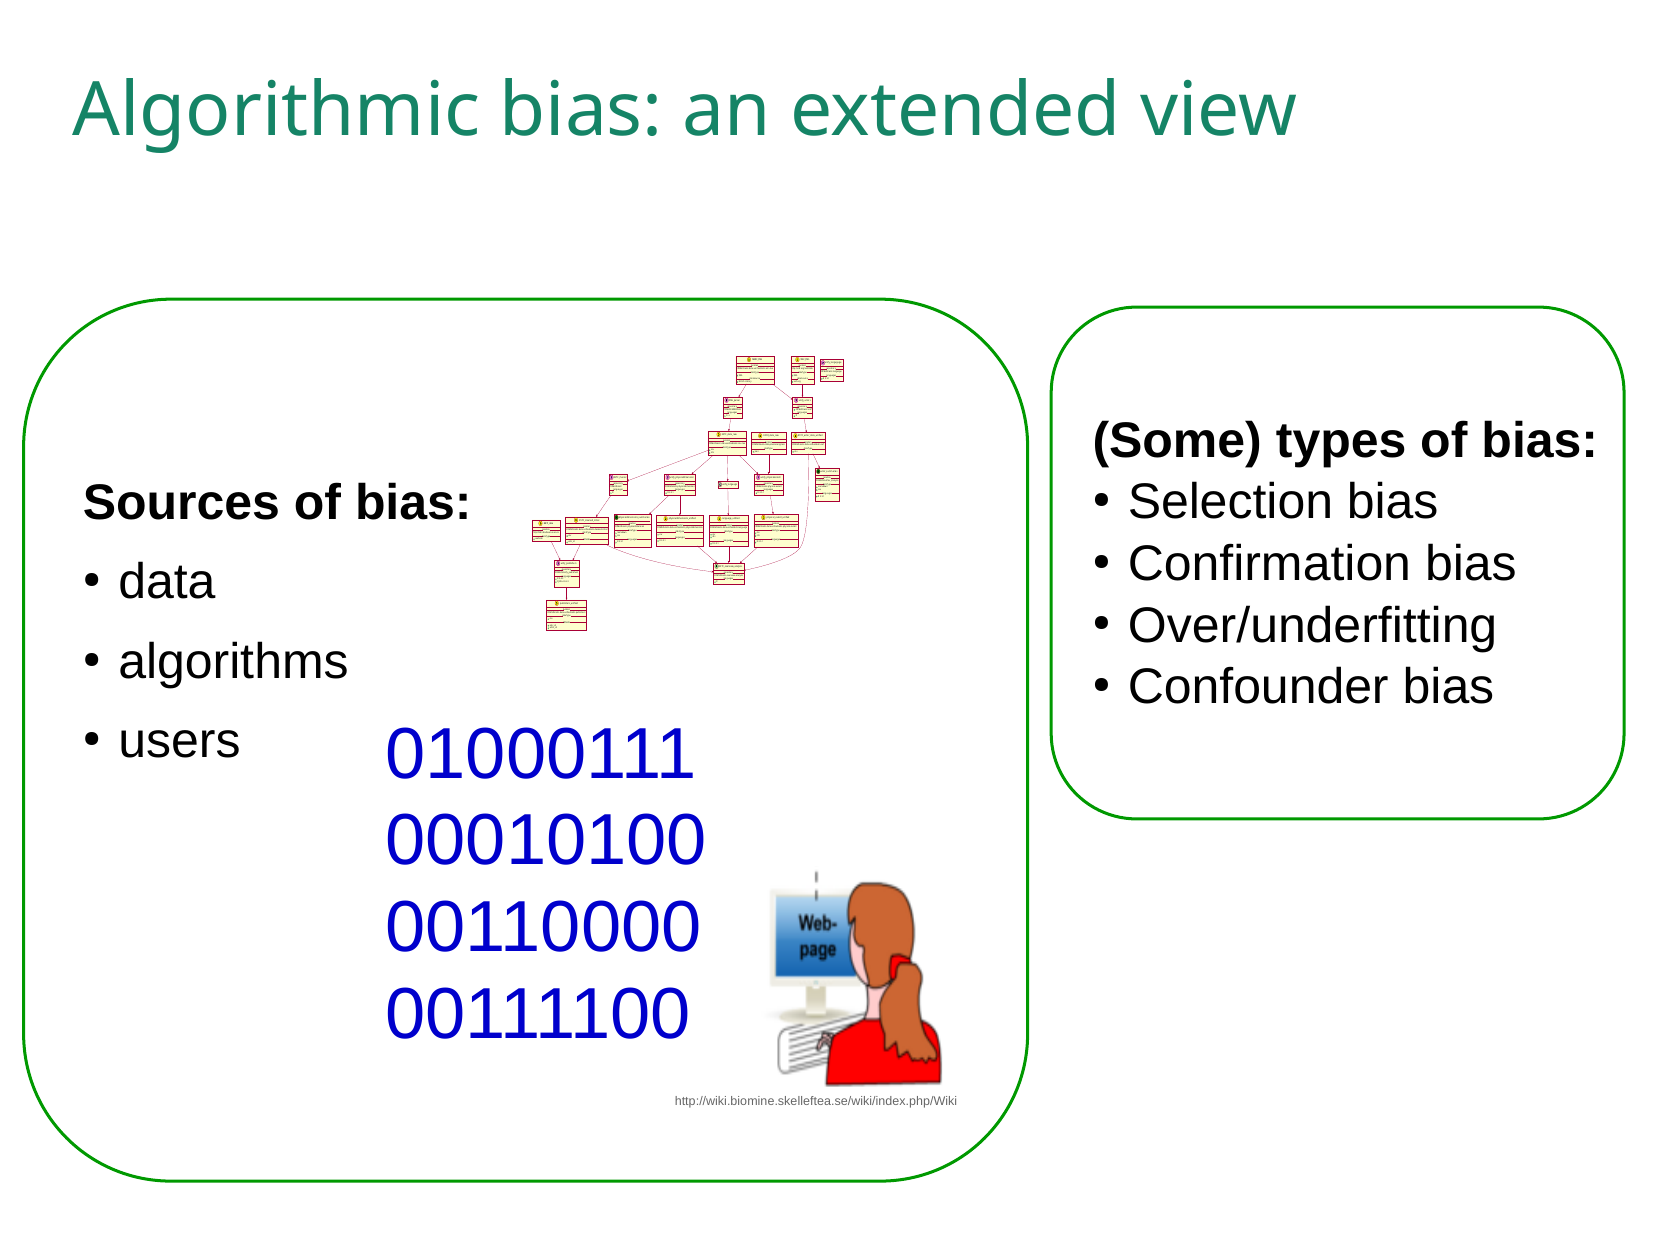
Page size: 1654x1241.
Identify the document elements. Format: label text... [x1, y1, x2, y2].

picture [755, 866, 969, 1086]
text_box (Some) types of bias: Selection bias Confirmation bias Over/underfitting Confounder bias [1051, 307, 1625, 819]
text_box Algorithmic bias: an extended view [59, 53, 1607, 213]
text_box http://wiki.biomine.skelleftea.se/wiki/index.php/Wiki [661, 1086, 987, 1126]
text_box 01000111 00010100 00110000 00111100 [372, 699, 722, 1060]
picture [531, 354, 845, 633]
text_box Sources of bias: data algorithms users [23, 299, 1028, 1182]
